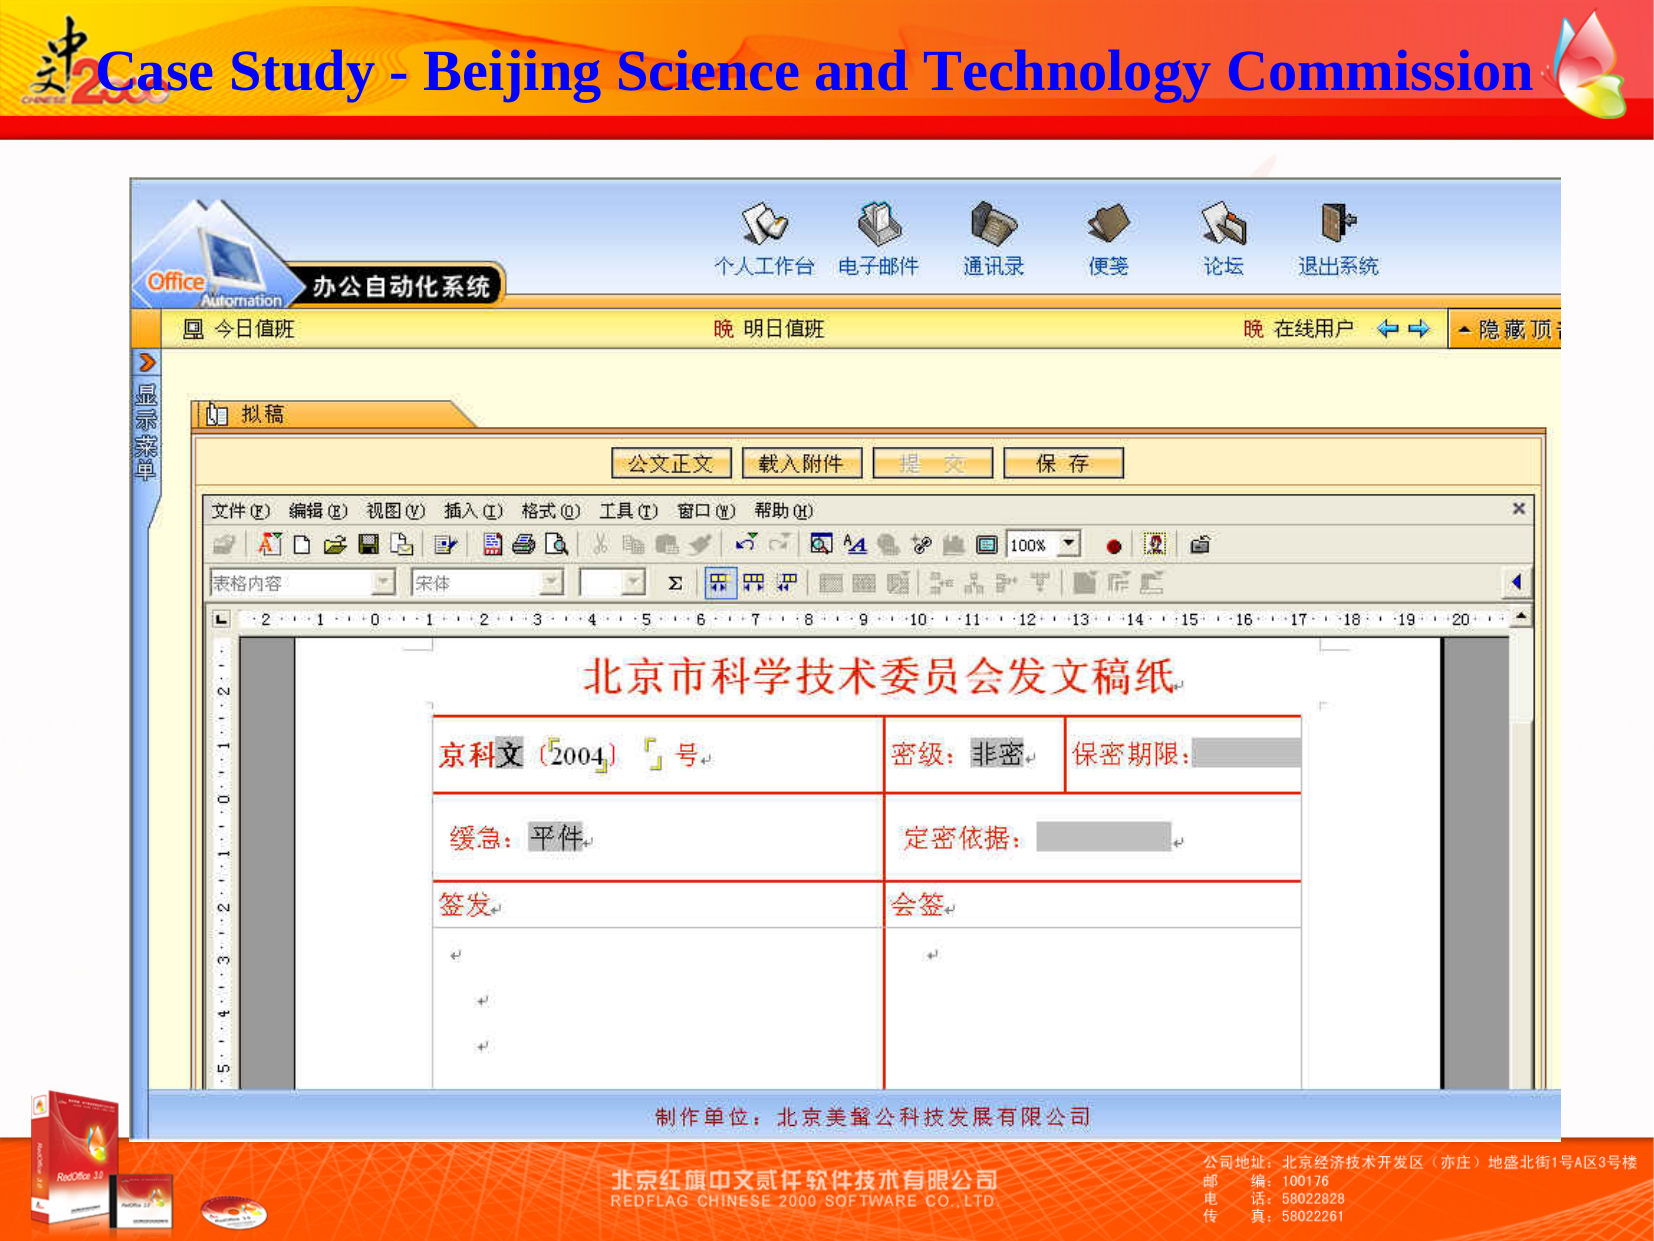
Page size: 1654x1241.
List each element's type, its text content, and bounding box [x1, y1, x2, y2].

text_box Case Study - Beijing Science and Technology Commission [94, 43, 1536, 102]
picture [0, 0, 1654, 1241]
